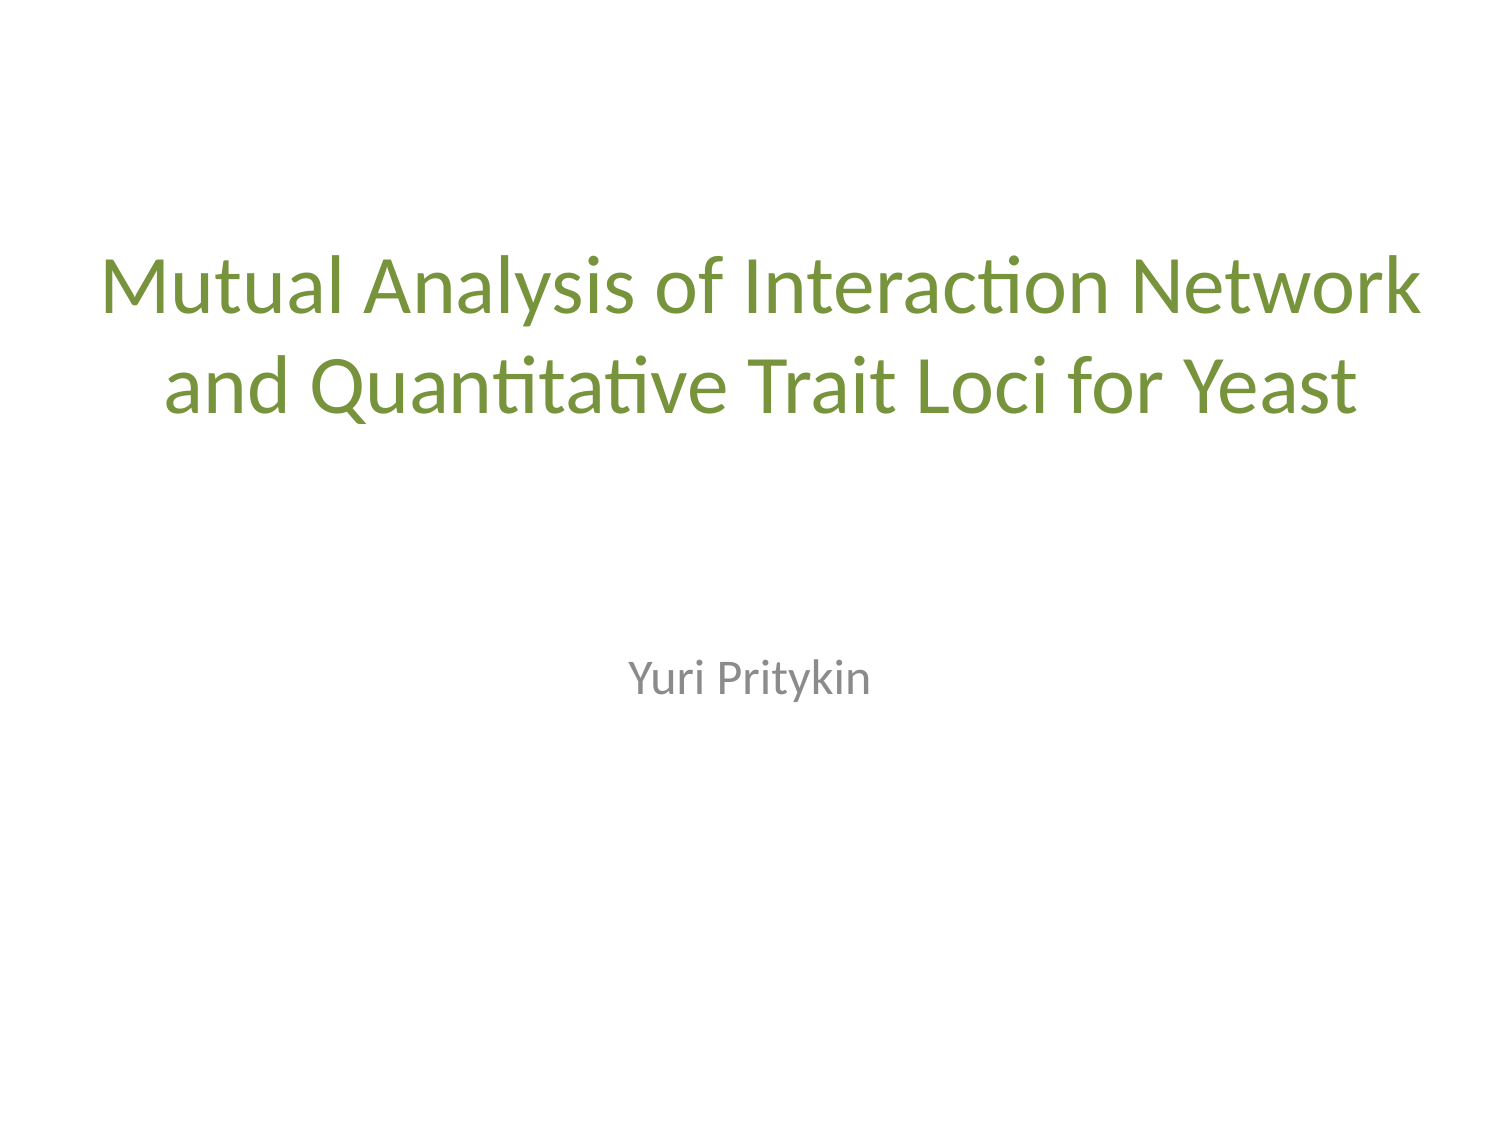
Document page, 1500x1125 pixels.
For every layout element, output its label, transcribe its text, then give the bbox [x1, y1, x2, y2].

text_box Yuri Pritykin [224, 637, 1275, 925]
text_box Mutual Analysis of Interaction Network and Quantitative Trait Loci for Yeast [82, 128, 1442, 532]
